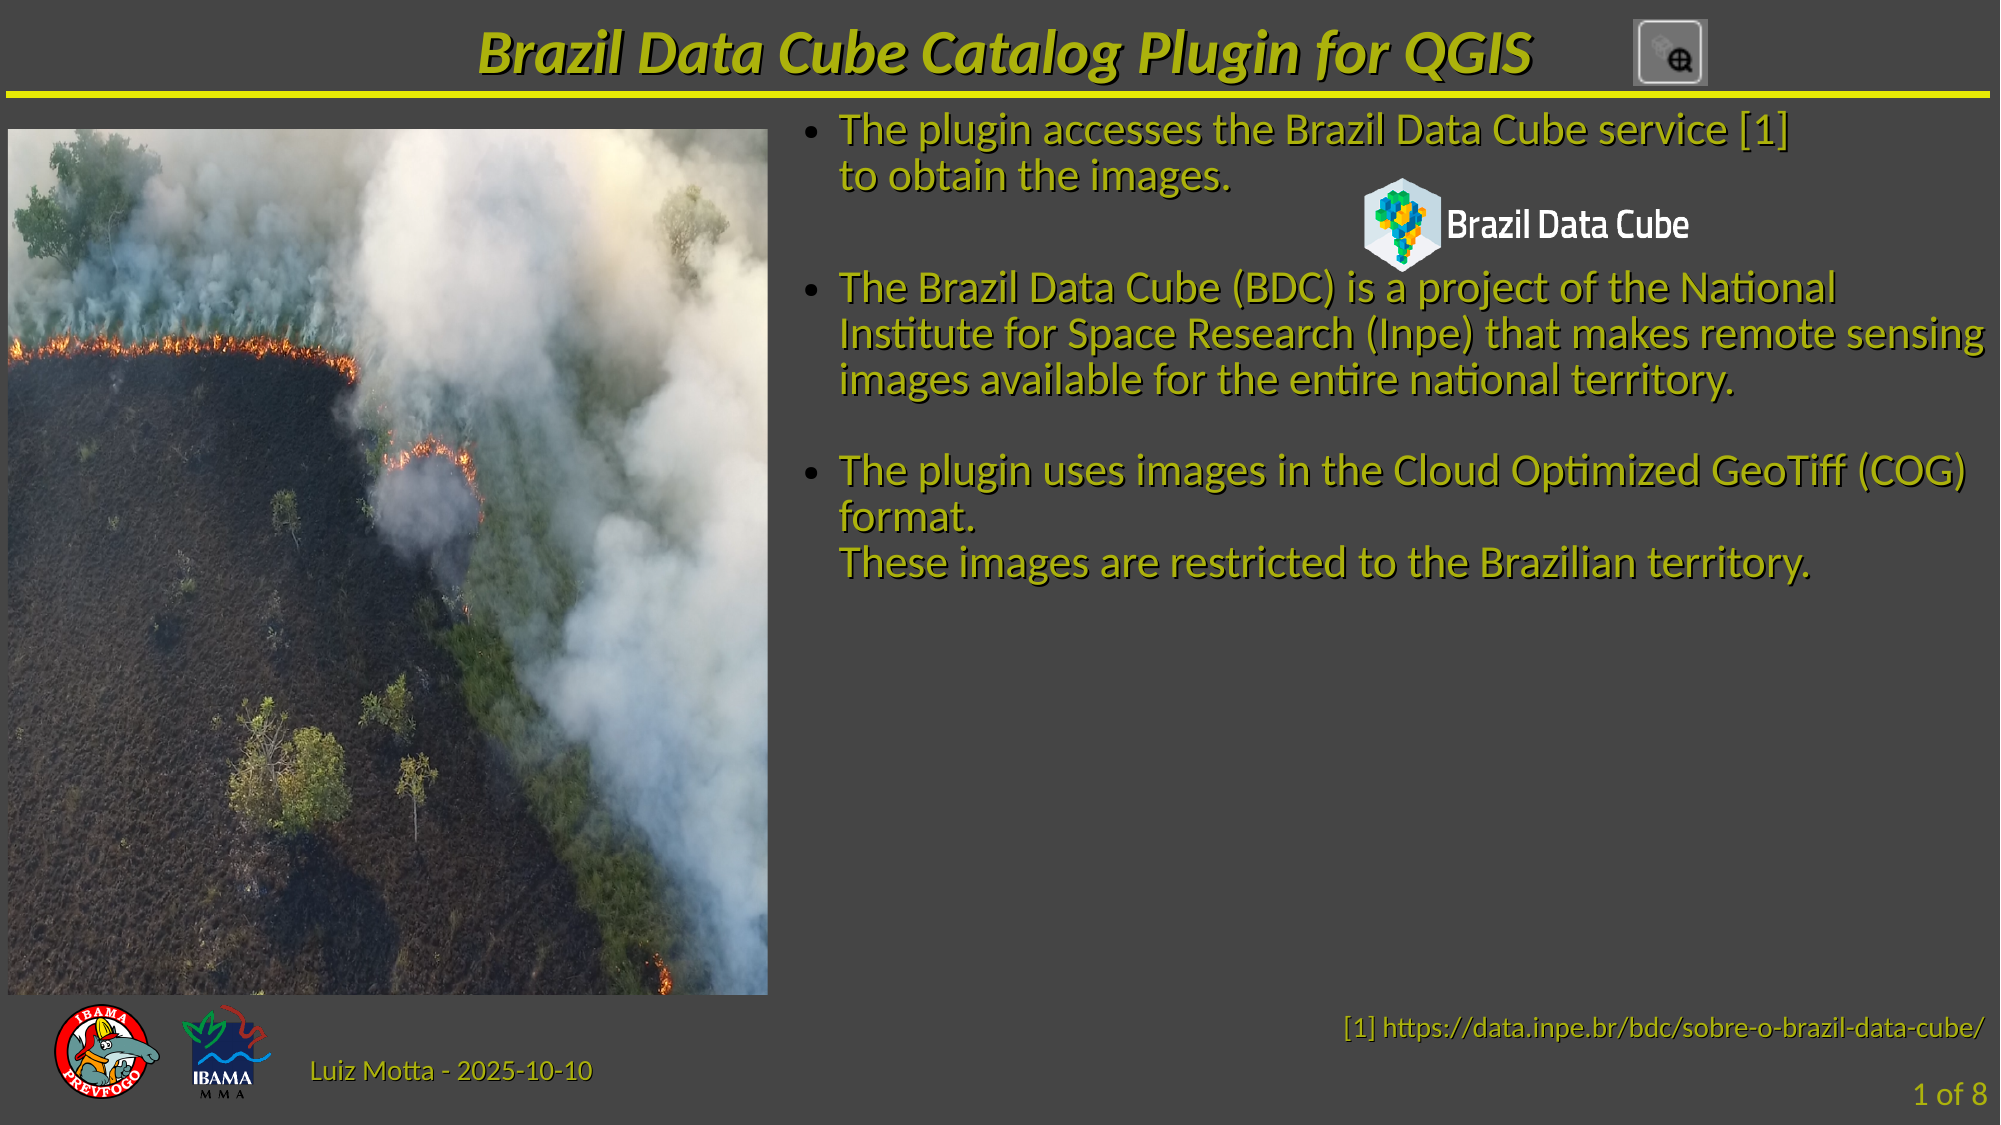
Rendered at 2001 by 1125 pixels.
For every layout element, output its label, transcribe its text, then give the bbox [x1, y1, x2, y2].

text_box The plugin accesses the Brazil Data Cube service [1] to obtain the images. The Brazil Data Cube (BDC) is a project of the National Institute for Space Research (Inpe) that makes remote sensing images available for the entire national territory. The plugin uses images in the Cloud Optimized GeoTiff (COG) format. These images are restricted to the Brazilian territory. [803, 110, 2000, 820]
picture [1633, 19, 1708, 87]
picture [7, 129, 768, 996]
picture [1362, 177, 1697, 272]
text_box [1] https://data.inpe.br/bdc/sobre-o-brazil-data-cube/ [1078, 1008, 2000, 1063]
text_box <número> of 8 [1757, 1080, 1989, 1125]
picture [54, 1004, 160, 1099]
picture [173, 1004, 272, 1099]
text_box Luiz Motta - 2025-10-10 [295, 1051, 768, 1106]
subtitle Brazil Data Cube Catalog Plugin for QGIS [9, 11, 2000, 95]
